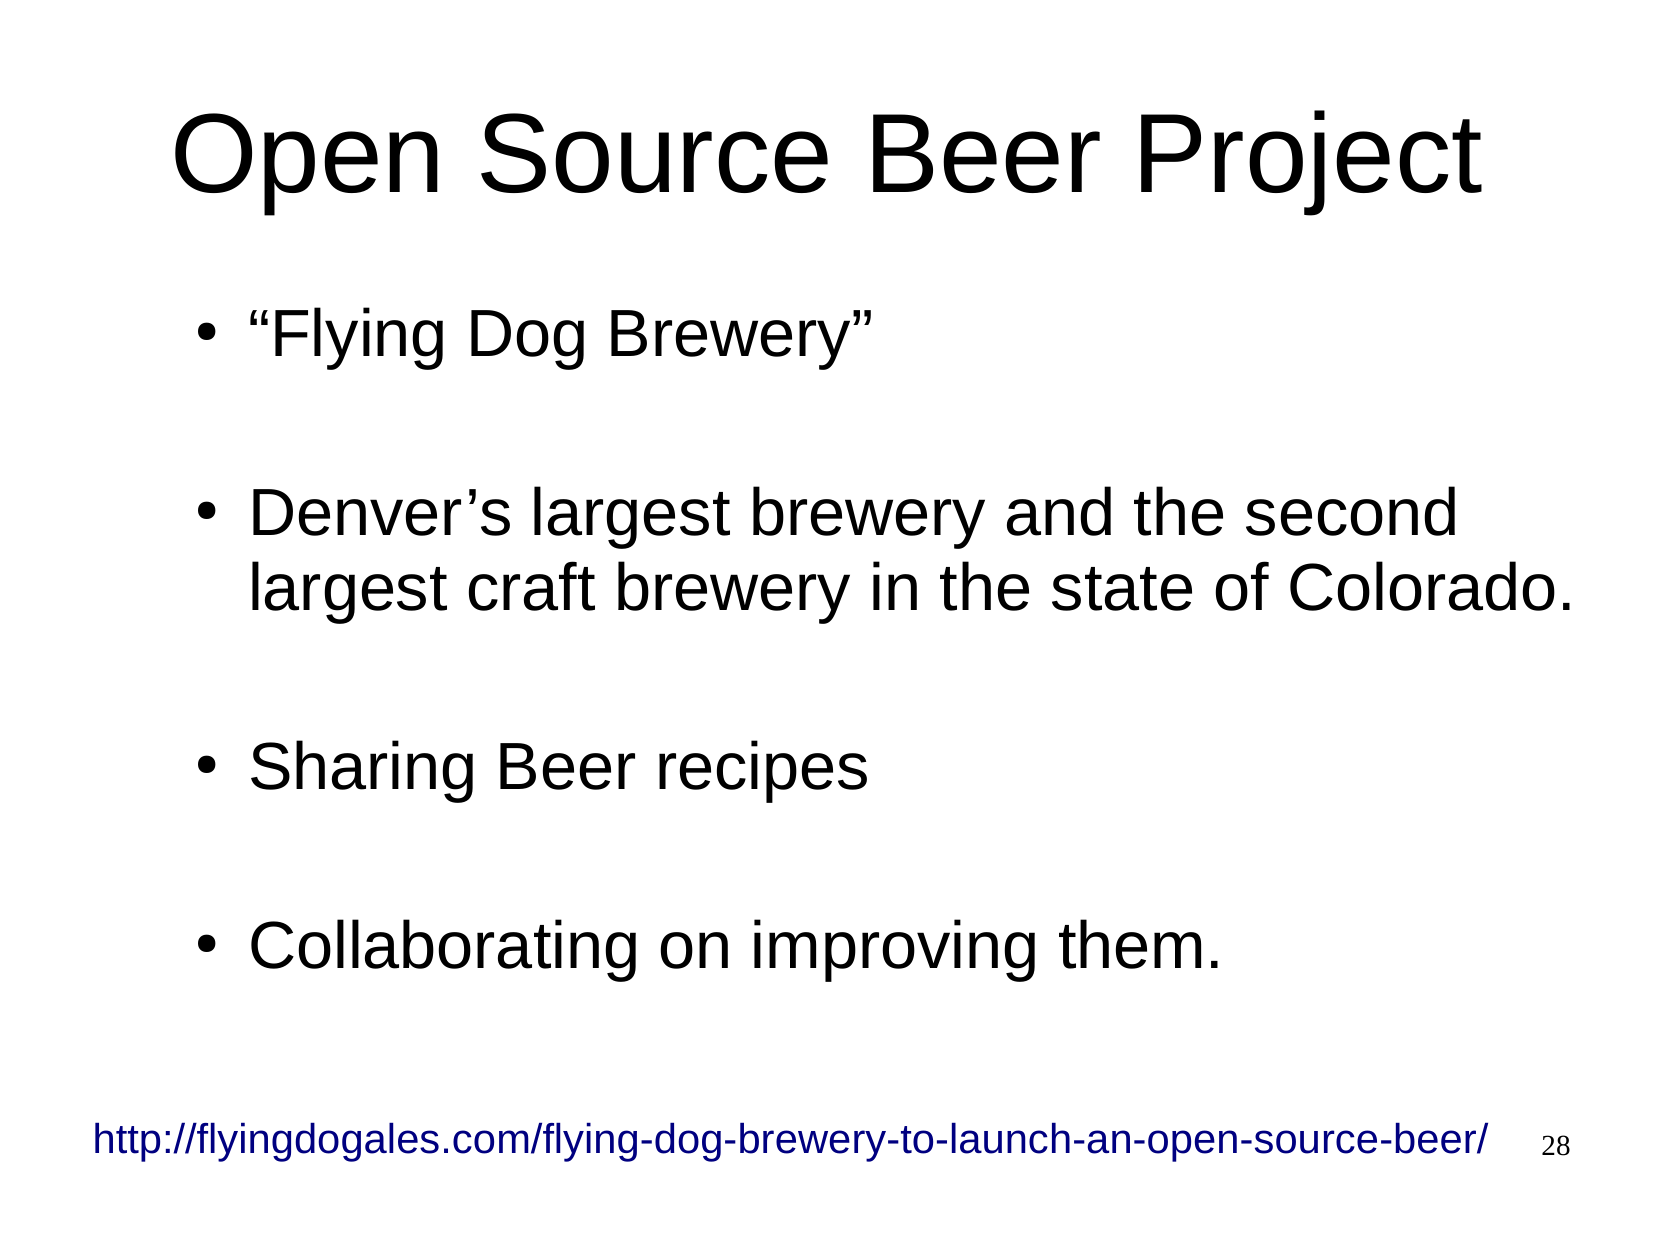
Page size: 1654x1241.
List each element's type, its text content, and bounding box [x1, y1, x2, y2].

title Open Source Beer Project [82, 49, 1571, 257]
list “Flying Dog Brewery” Denver’s largest brewery and the second largest craft brewery in the state of Colorado. Sharing Beer recipes Collaborating on improving them. [177, 296, 1654, 983]
text_box http://flyingdogales.com/flying-dog-brewery-to-launch-an-open-source-beer/ [10, 1100, 1586, 1172]
